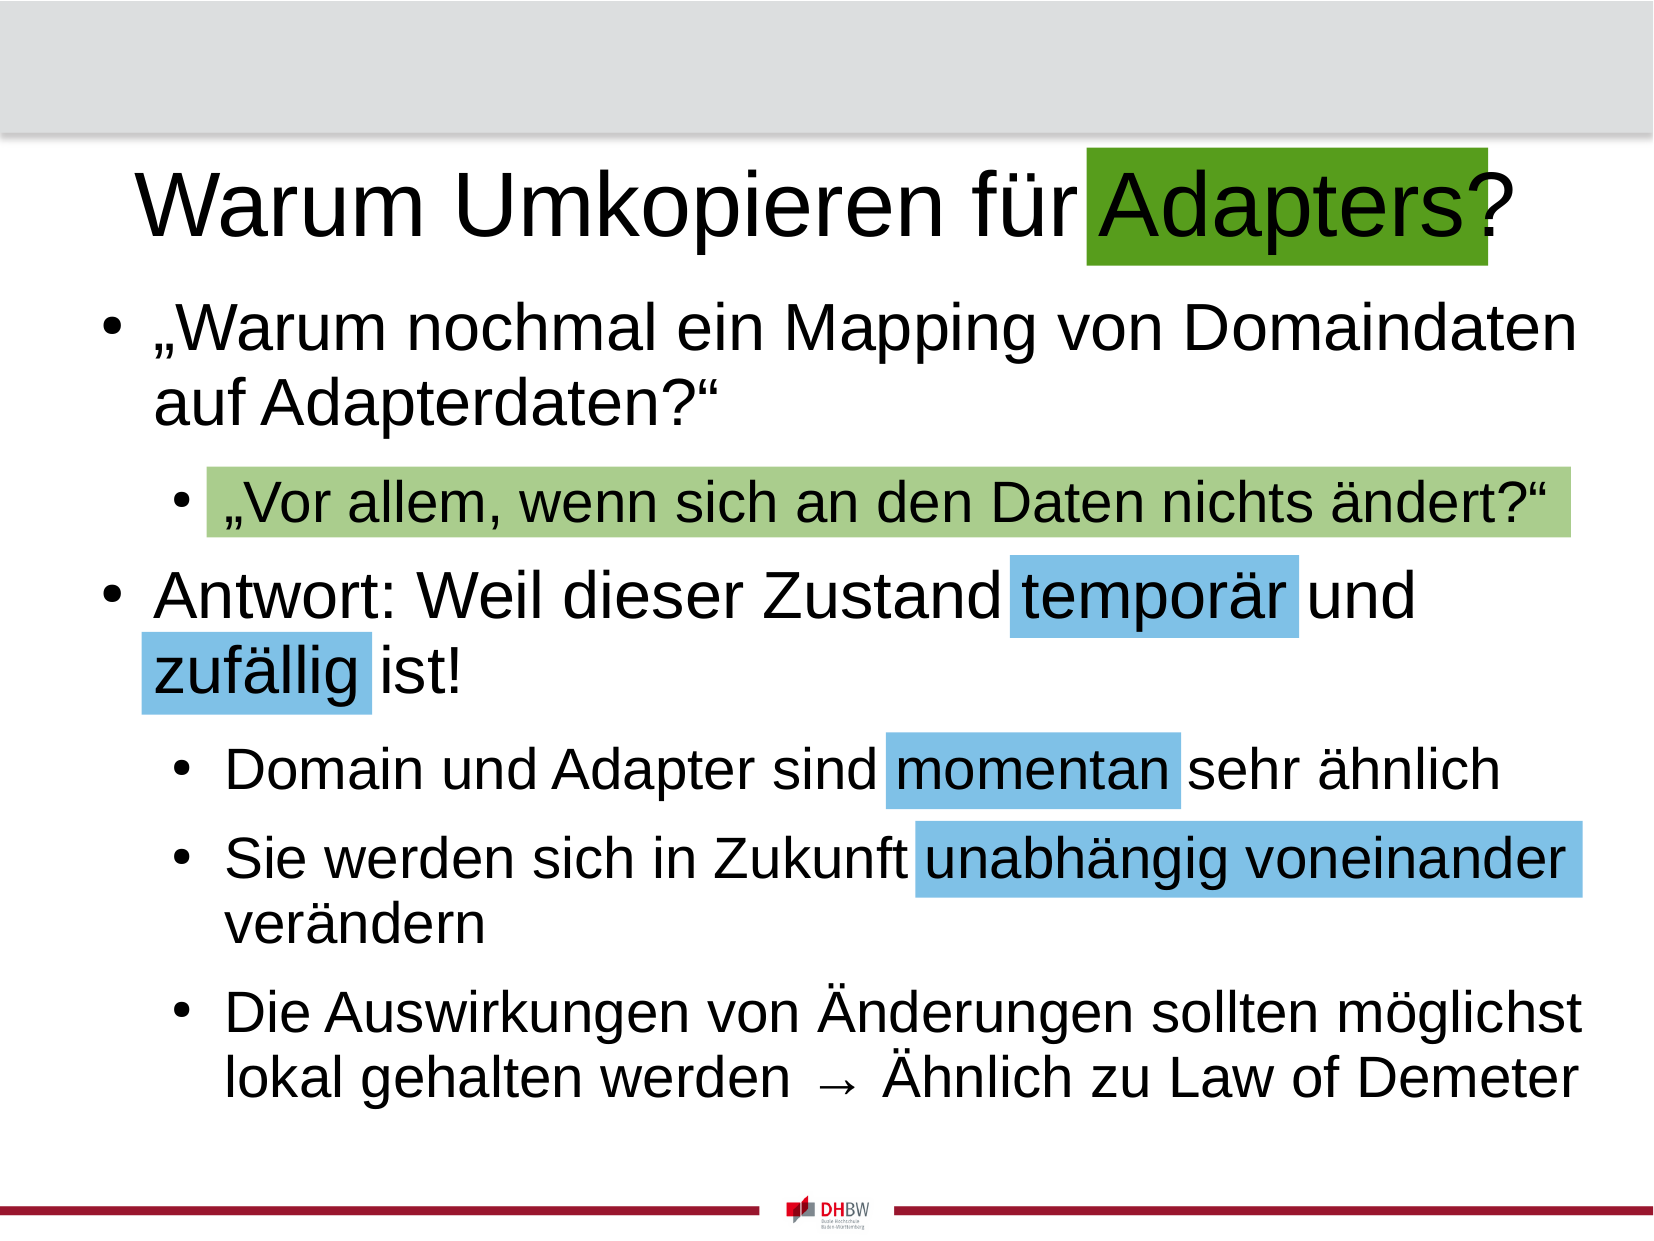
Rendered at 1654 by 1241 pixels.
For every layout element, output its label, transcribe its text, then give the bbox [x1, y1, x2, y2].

title Warum Umkopieren für Adapters? [82, 147, 1571, 257]
picture [0, 1, 1654, 1237]
list „Warum nochmal ein Mapping von Domaindaten auf Adapterdaten?“ „Vor allem, wenn sich an den Daten nichts ändert?“ Antwort: Weil dieser Zustand temporär und zufällig ist! Domain und Adapter sind momentan sehr ähnlich Sie werden sich in Zukunft unabhängig voneinander verändern Die Auswirkungen von Änderungen sollten möglichst lokal gehalten werden → Ähnlich zu Law of Demeter [82, 290, 1619, 1126]
text_box [1086, 257, 1489, 266]
